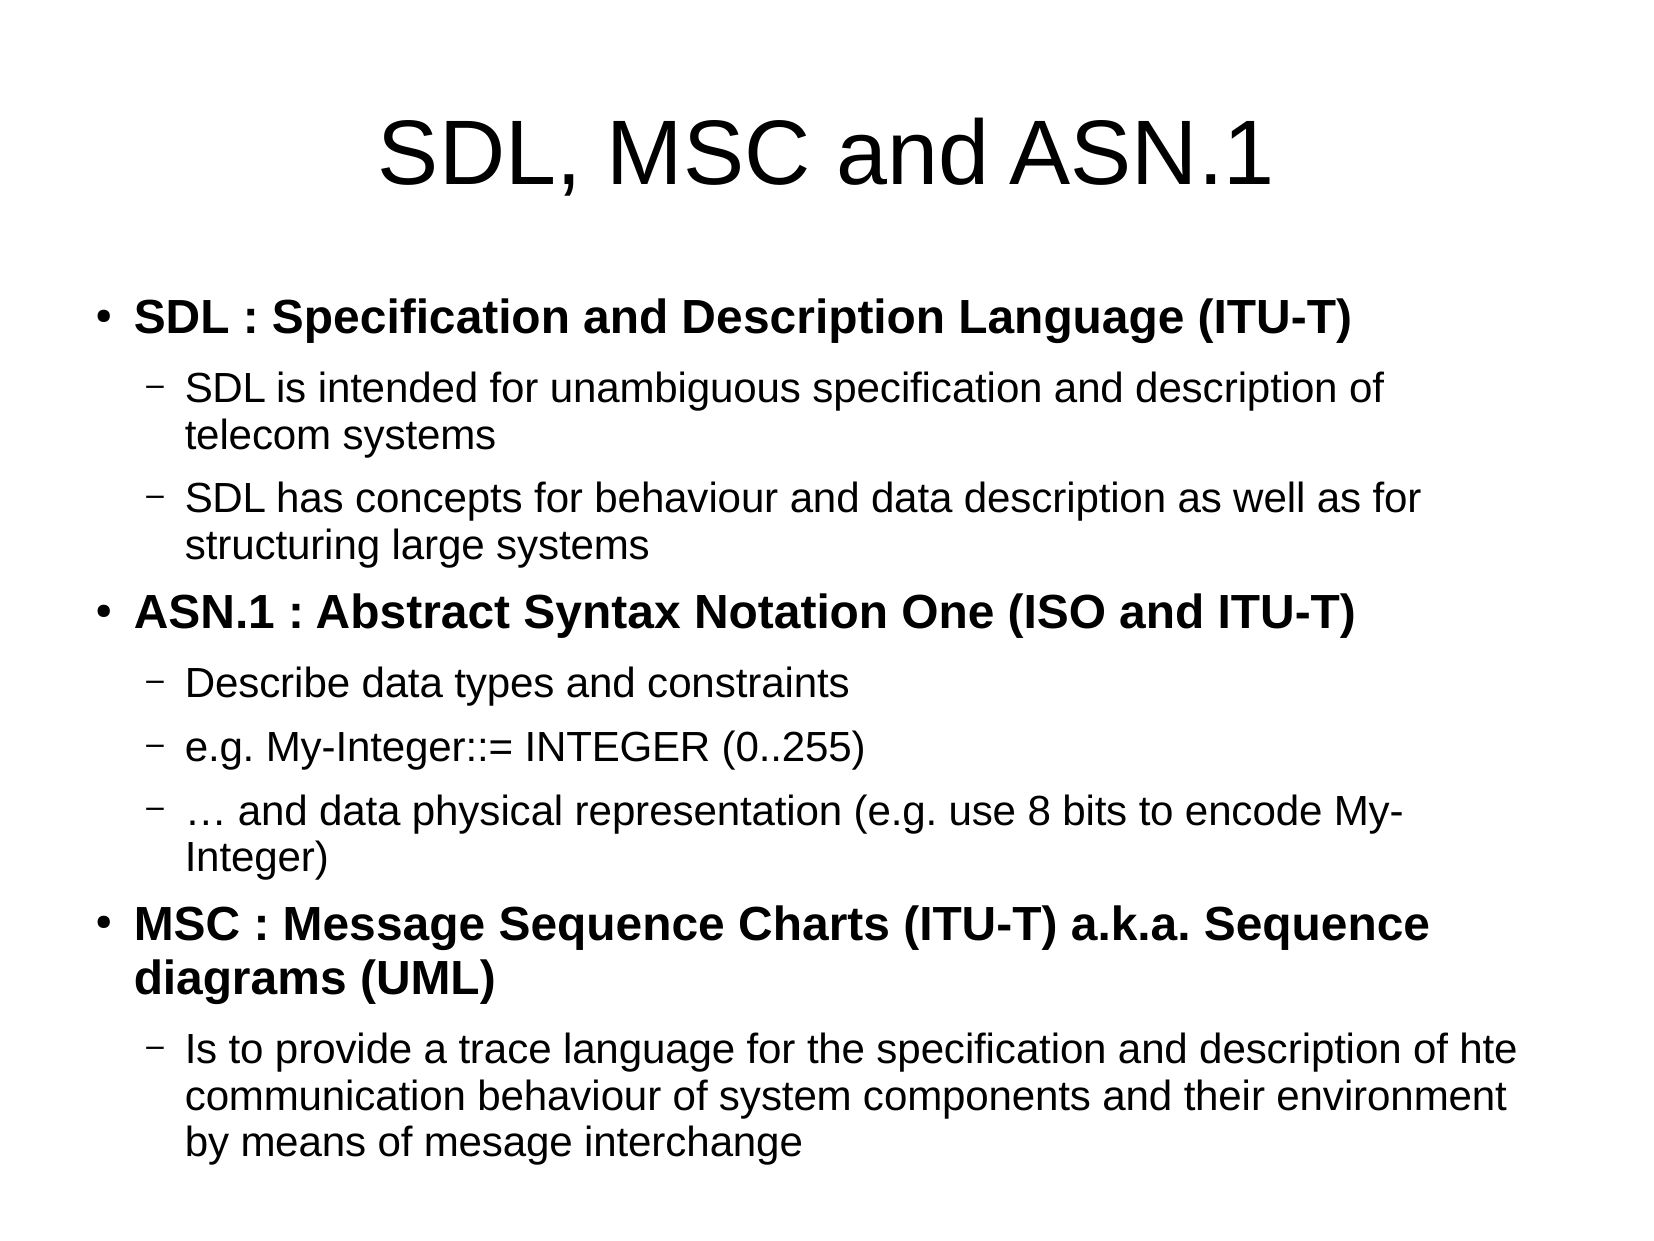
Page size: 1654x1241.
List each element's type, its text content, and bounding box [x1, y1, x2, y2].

title SDL, MSC and ASN.1 [82, 49, 1571, 257]
list SDL : Specification and Description Language (ITU-T) SDL is intended for unambiguous specification and description of telecom systems SDL has concepts for behaviour and data description as well as for structuring large systems ASN.1 : Abstract Syntax Notation One (ISO and ITU-T) Describe data types and constraints e.g. My-Integer::= INTEGER (0..255) … and data physical representation (e.g. use 8 bits to encode My-Integer) MSC : Message Sequence Charts (ITU-T) a.k.a. Sequence diagrams (UML) Is to provide a trace language for the specification and description of hte communication behaviour of system components and their environment by means of mesage interchange [82, 290, 1538, 1170]
